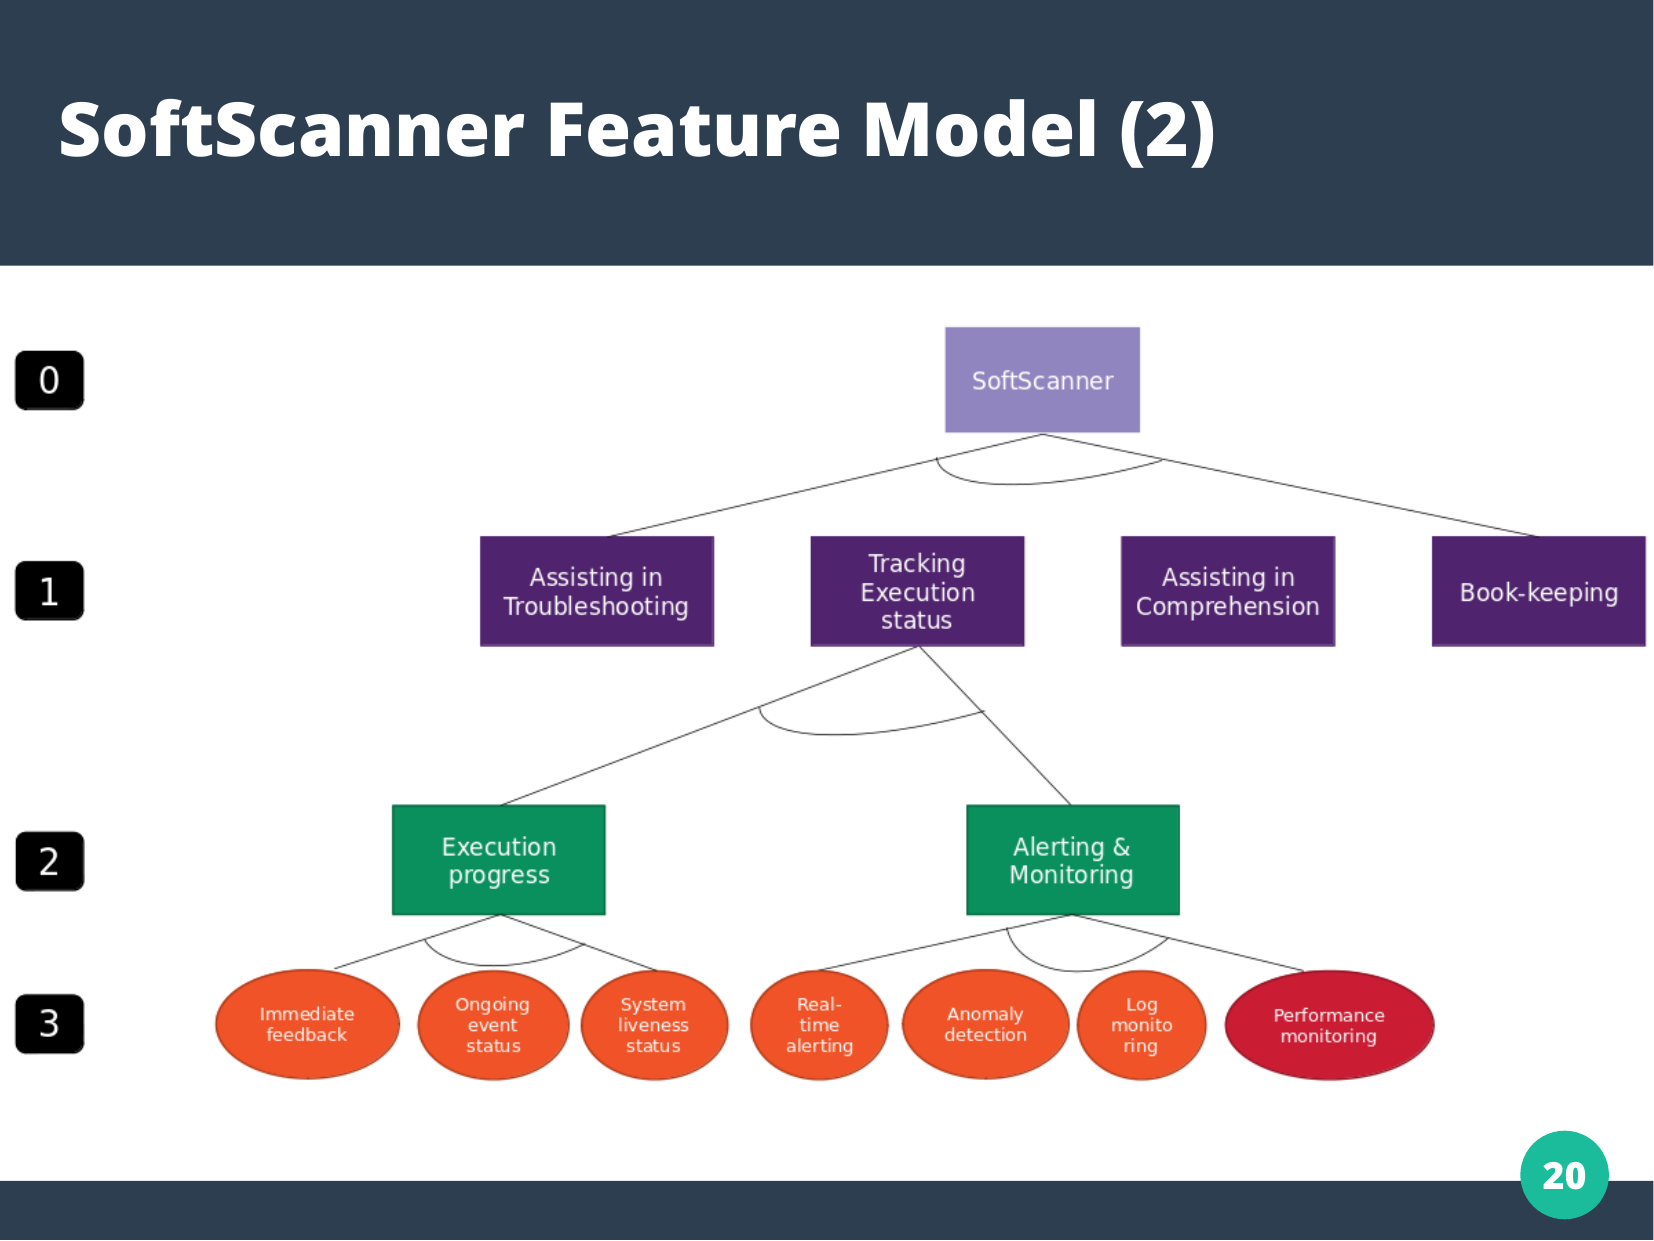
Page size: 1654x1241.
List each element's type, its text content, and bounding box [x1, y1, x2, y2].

title SoftScanner Feature Model (2) [58, 49, 1595, 207]
picture [5, 315, 1654, 1084]
